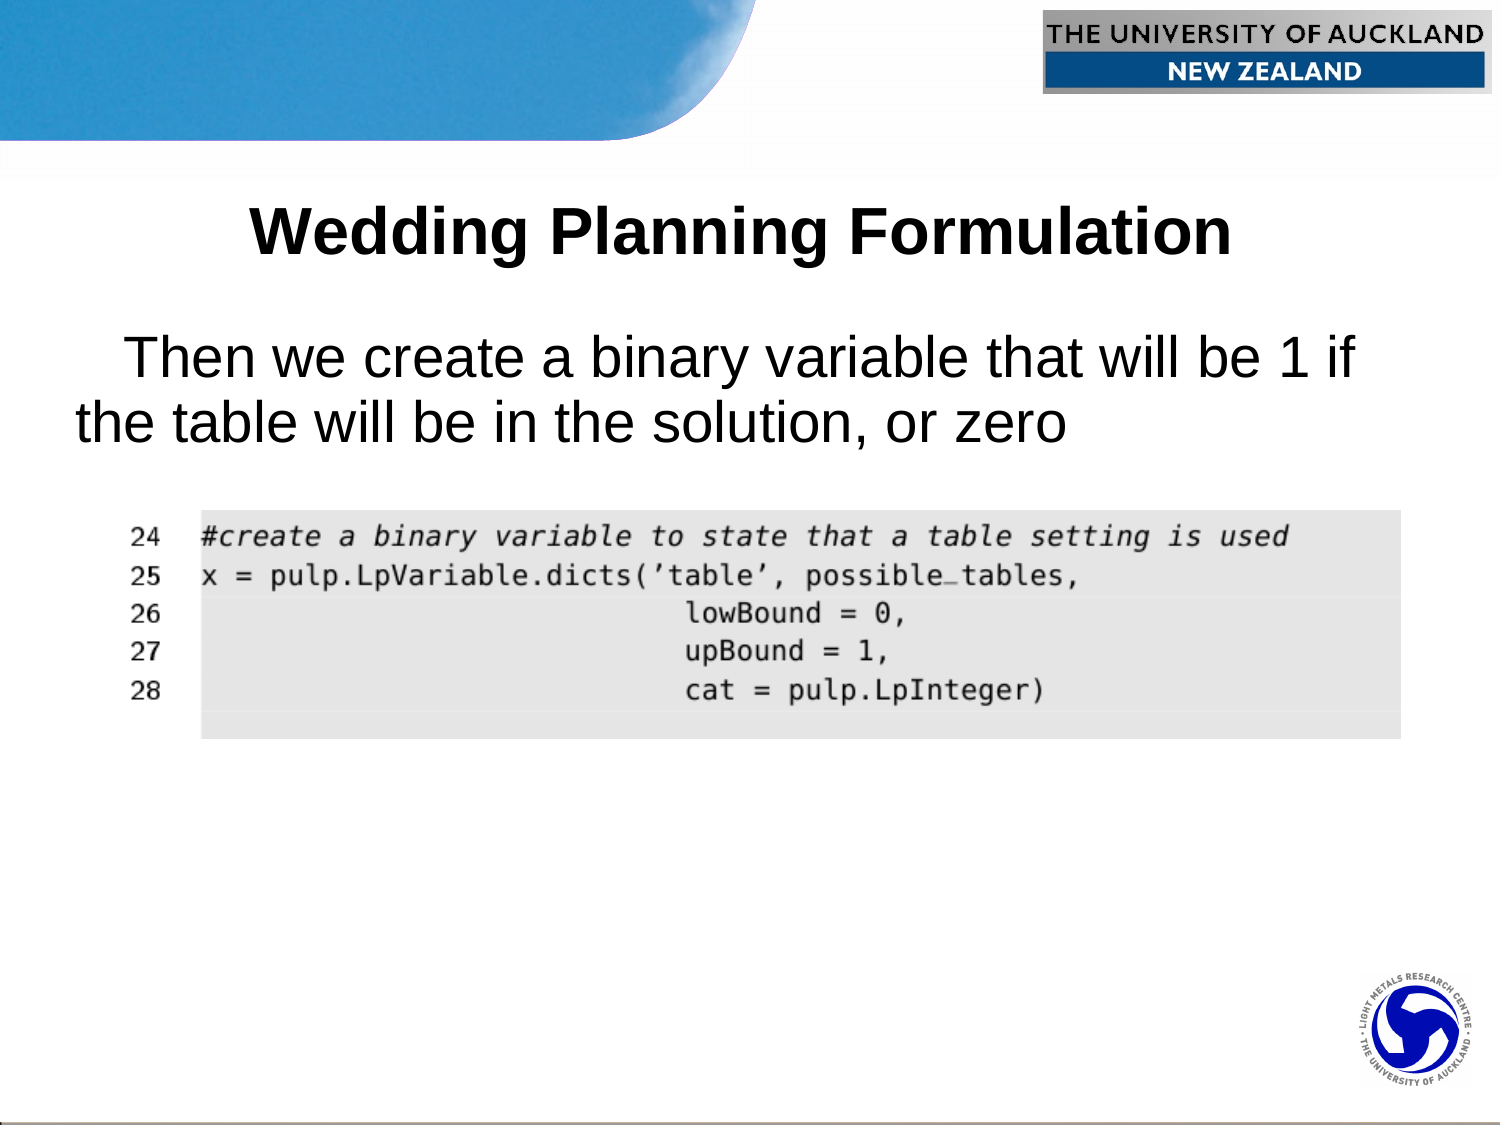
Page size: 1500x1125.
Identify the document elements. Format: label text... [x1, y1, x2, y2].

title Wedding Planning Formulation [67, 174, 1418, 288]
picture [1359, 972, 1472, 1086]
picture [0, 0, 1500, 181]
picture [88, 510, 1401, 739]
list Then we create a binary variable that will be 1 if the table will be in the solution, or zero [75, 324, 1426, 1053]
